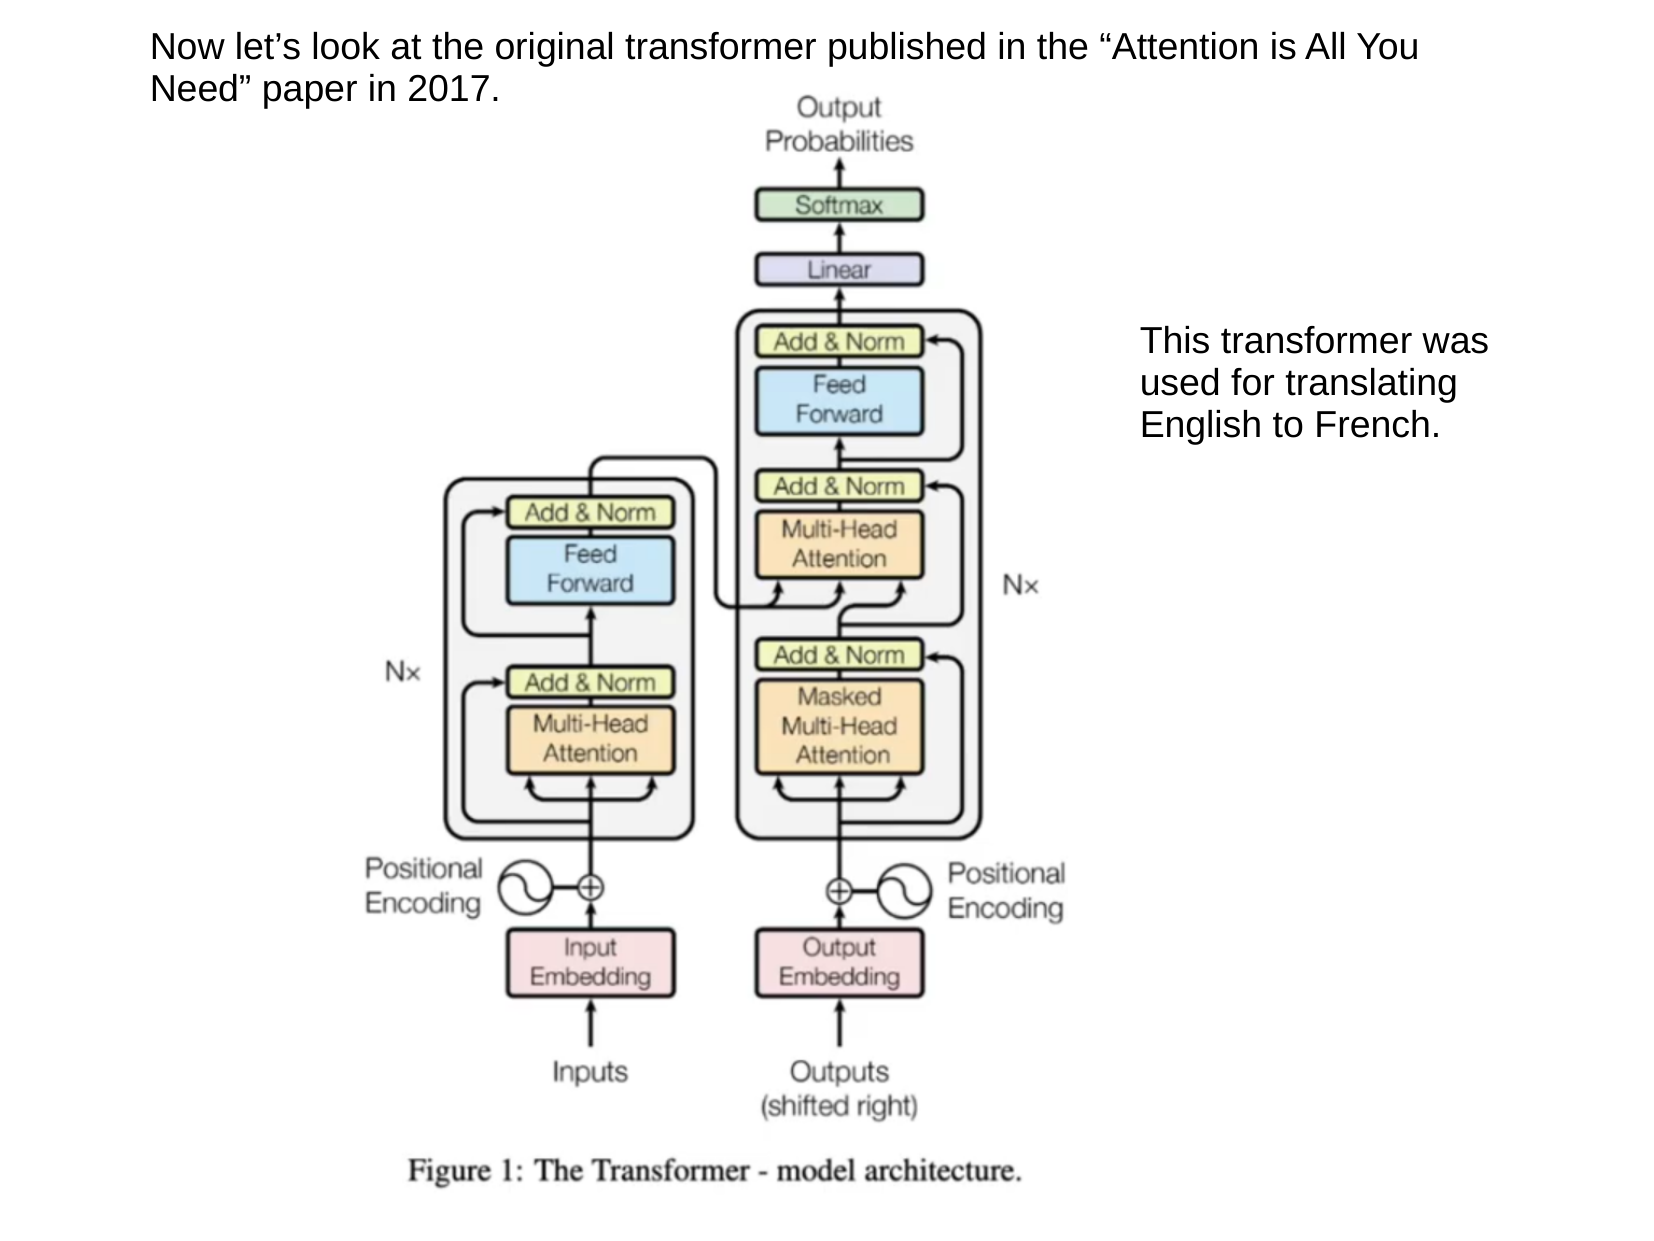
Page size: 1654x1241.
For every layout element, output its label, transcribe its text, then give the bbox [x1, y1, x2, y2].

picture [315, 117, 1156, 1215]
text_box Now let’s look at the original transformer published in the “Attention is All You Need” paper in 2017. [135, 18, 1501, 117]
text_box This transformer was used for translating English to French. [1125, 312, 1591, 631]
